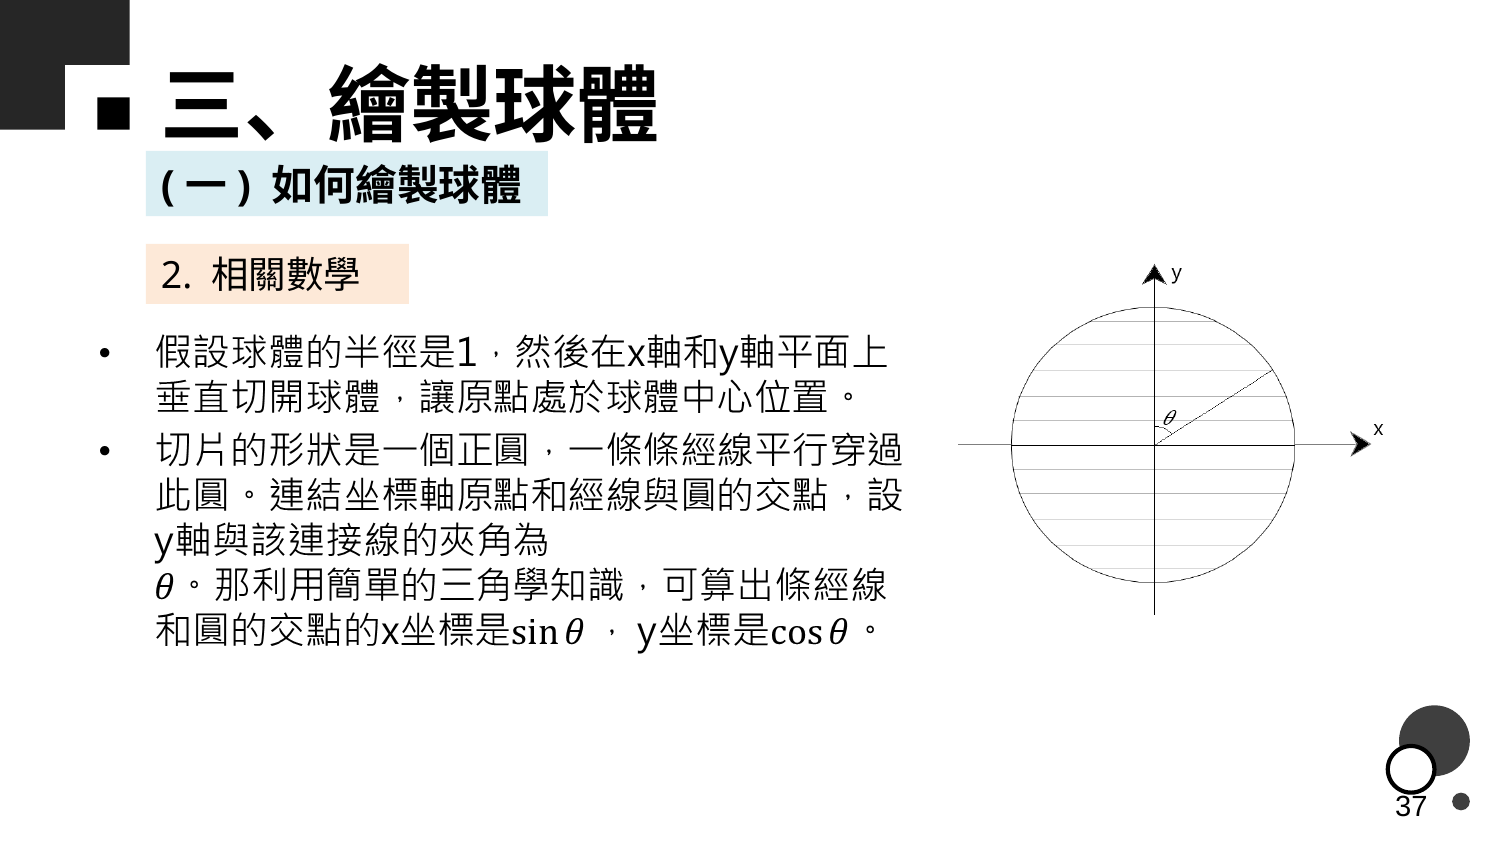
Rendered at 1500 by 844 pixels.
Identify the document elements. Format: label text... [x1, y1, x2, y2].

picture [957, 261, 1388, 619]
title 三、繪製球體 [145, 32, 1105, 173]
text_box [1387, 705, 1470, 782]
slide_number <number> [1092, 782, 1443, 827]
text_box [97, 97, 130, 130]
text_box [64, 313, 926, 741]
text_box 2. 相關數學 [145, 243, 409, 304]
text_box [1452, 792, 1470, 811]
text_box (一) 如何繪製球體 [145, 150, 548, 217]
text_box [0, 0, 130, 130]
